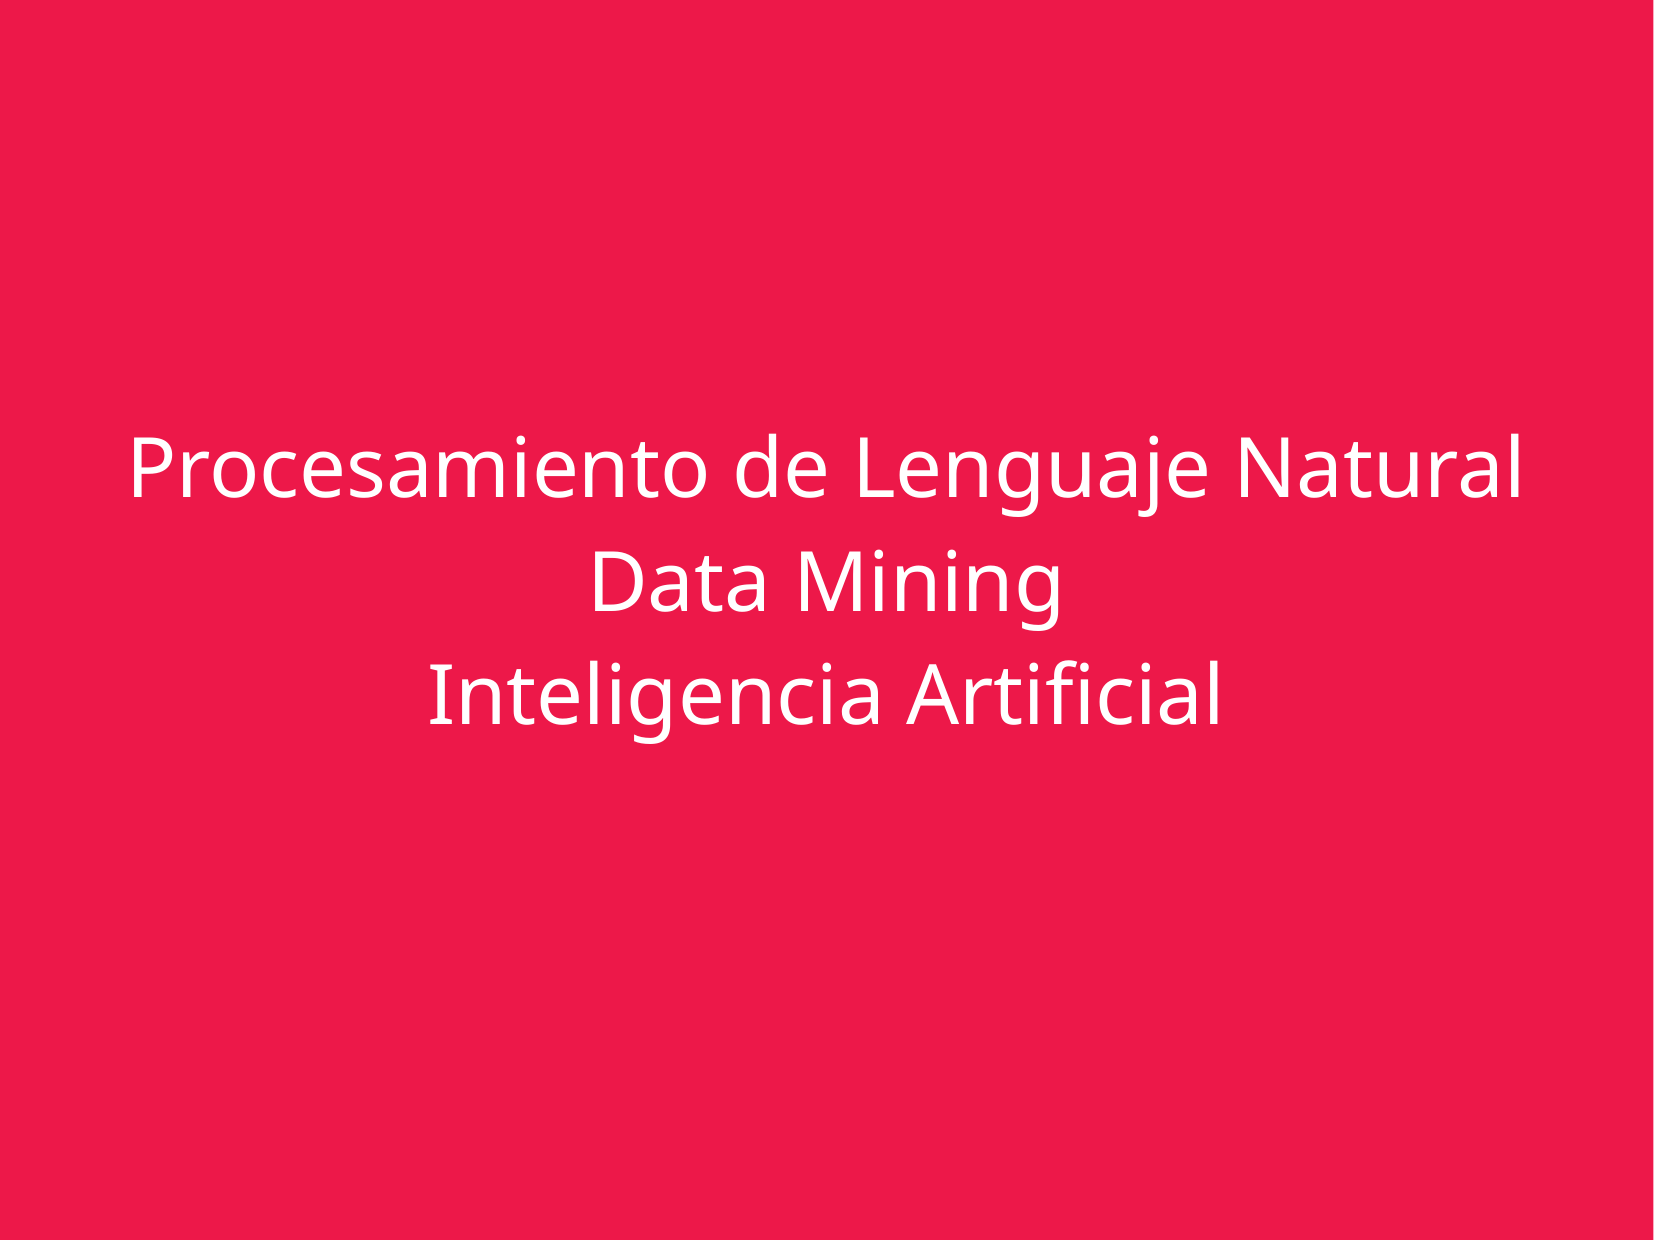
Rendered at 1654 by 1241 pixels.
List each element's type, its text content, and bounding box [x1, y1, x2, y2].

subtitle Procesamiento de Lenguaje Natural Data Mining Inteligencia Artificial [82, 56, 1571, 1102]
